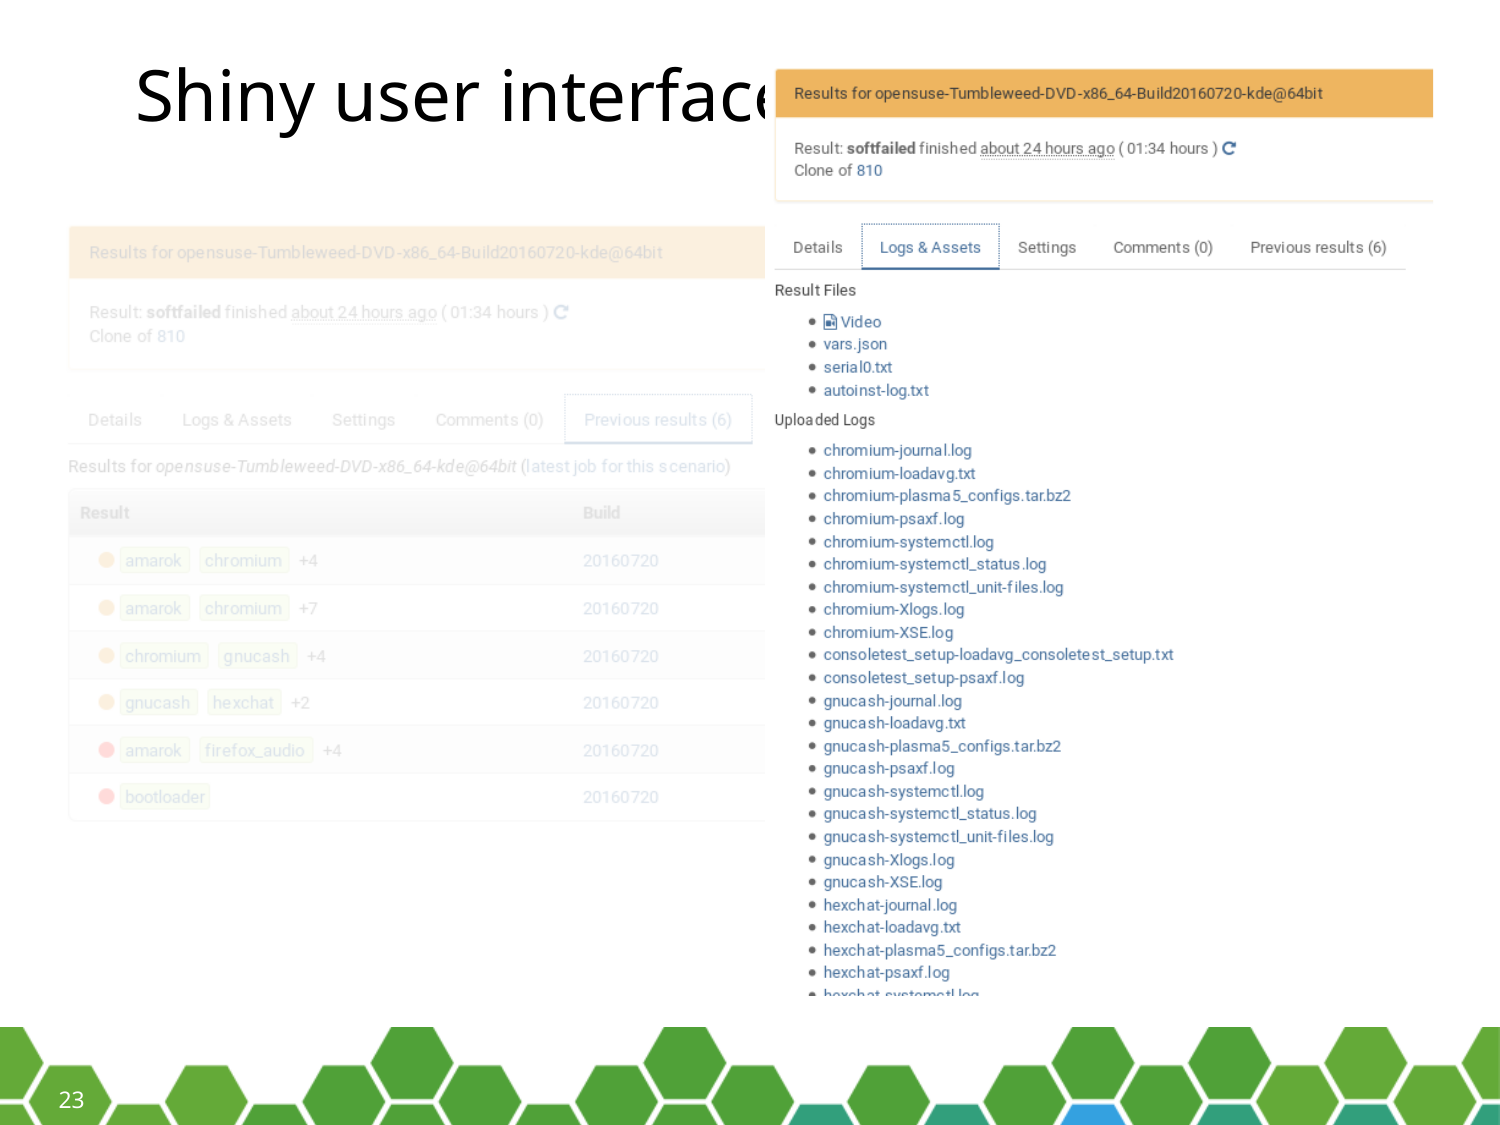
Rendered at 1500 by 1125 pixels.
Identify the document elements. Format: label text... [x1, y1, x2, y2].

picture [51, 61, 1434, 996]
picture [0, 1027, 1500, 1125]
title Shiny user interface [135, 12, 1372, 175]
